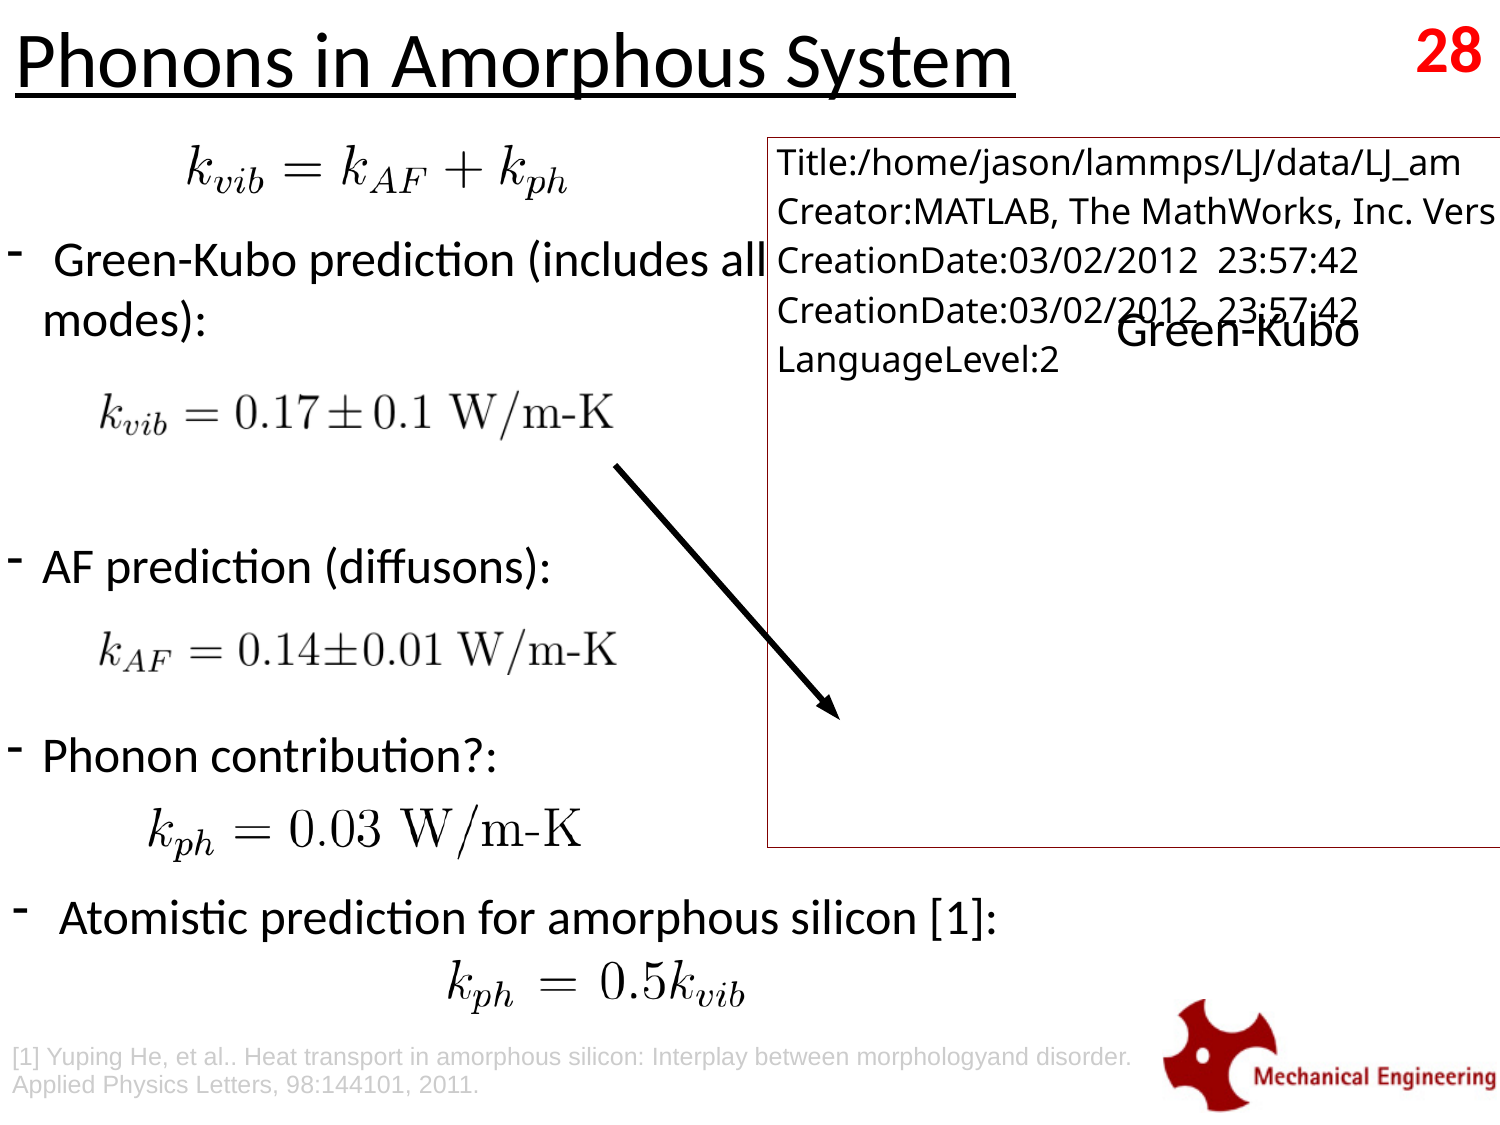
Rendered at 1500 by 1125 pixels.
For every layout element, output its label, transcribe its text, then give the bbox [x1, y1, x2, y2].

text_box AF prediction (diffusons): [0, 526, 862, 602]
picture [172, 150, 571, 217]
picture [1162, 999, 1497, 1113]
text_box Phonon contribution?: [0, 715, 862, 791]
text_box Atomistic prediction for amorphous silicon [1]: [0, 876, 1486, 952]
text_box [1] Yuping He, et al.. Heat transport in amorphous silicon: Interplay between morphologyand disorder. Applied Physics Letters, 98:144101, 2011. [0, 1035, 1186, 1125]
picture [435, 952, 746, 1030]
picture [765, 135, 1500, 848]
text_box 28 [1400, 0, 1499, 93]
text_box Green-Kubo prediction (includes all modes): [0, 219, 862, 355]
picture [135, 794, 586, 867]
title Phonons in Amorphous System [0, 0, 1366, 150]
text_box Green-Kubo [1101, 301, 1426, 376]
picture [765, 641, 829, 715]
picture [93, 619, 619, 676]
picture [90, 377, 616, 451]
